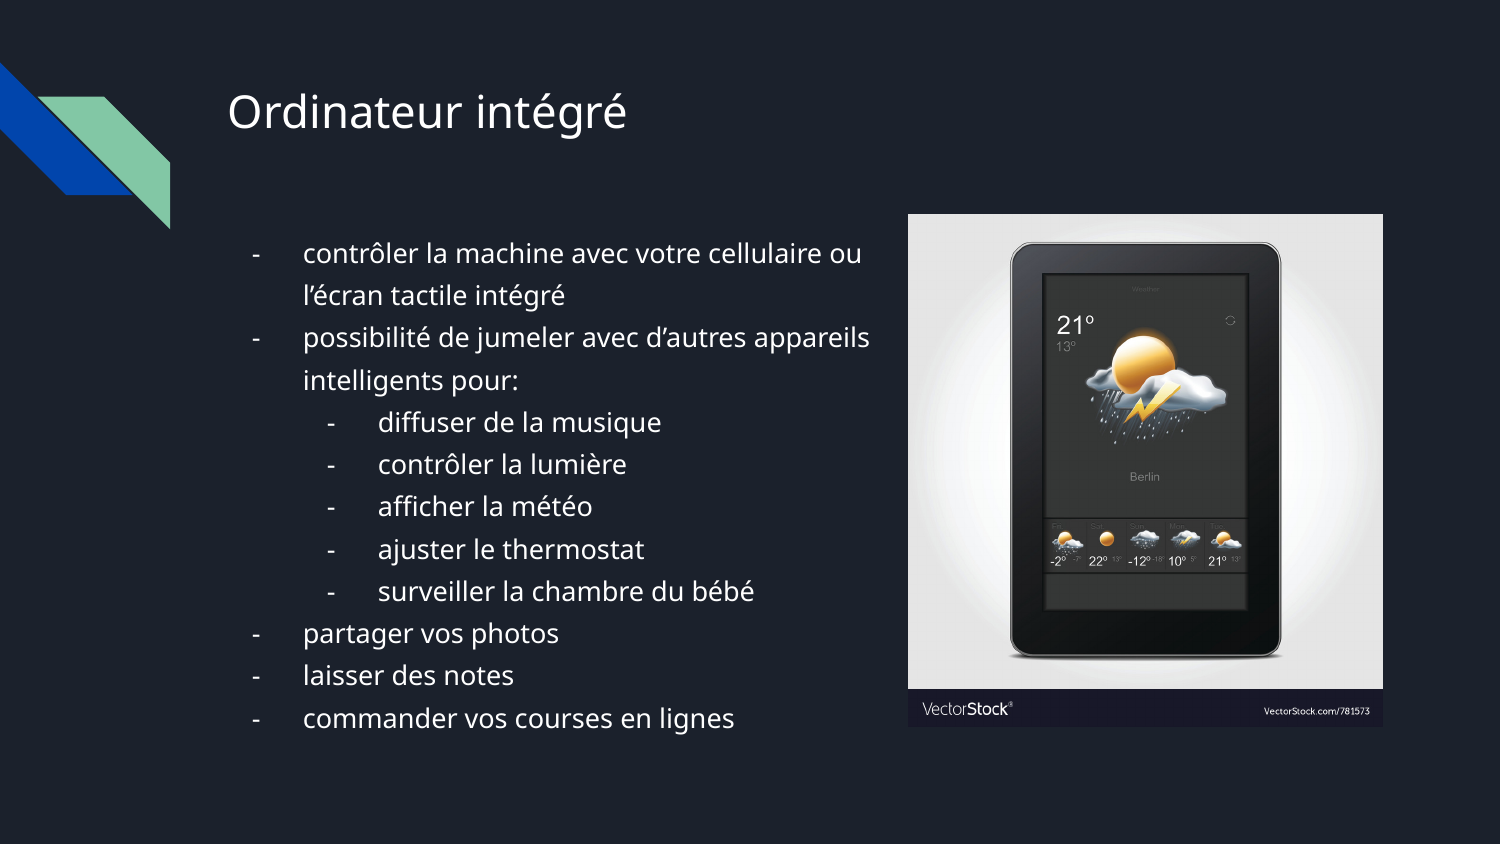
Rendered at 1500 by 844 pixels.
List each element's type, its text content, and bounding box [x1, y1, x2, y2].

picture [908, 214, 1383, 727]
list contrôler la machine avec votre cellulaire ou l’écran tactile intégré possibilité de jumeler avec d’autres appareils intelligents pour: diffuser de la musique contrôler la lumière afficher la météo ajuster le thermostat surveiller la chambre du bébé partager vos photos laisser des notes commander vos courses en lignes [212, 214, 919, 772]
title Ordinateur intégré [212, 64, 1368, 157]
